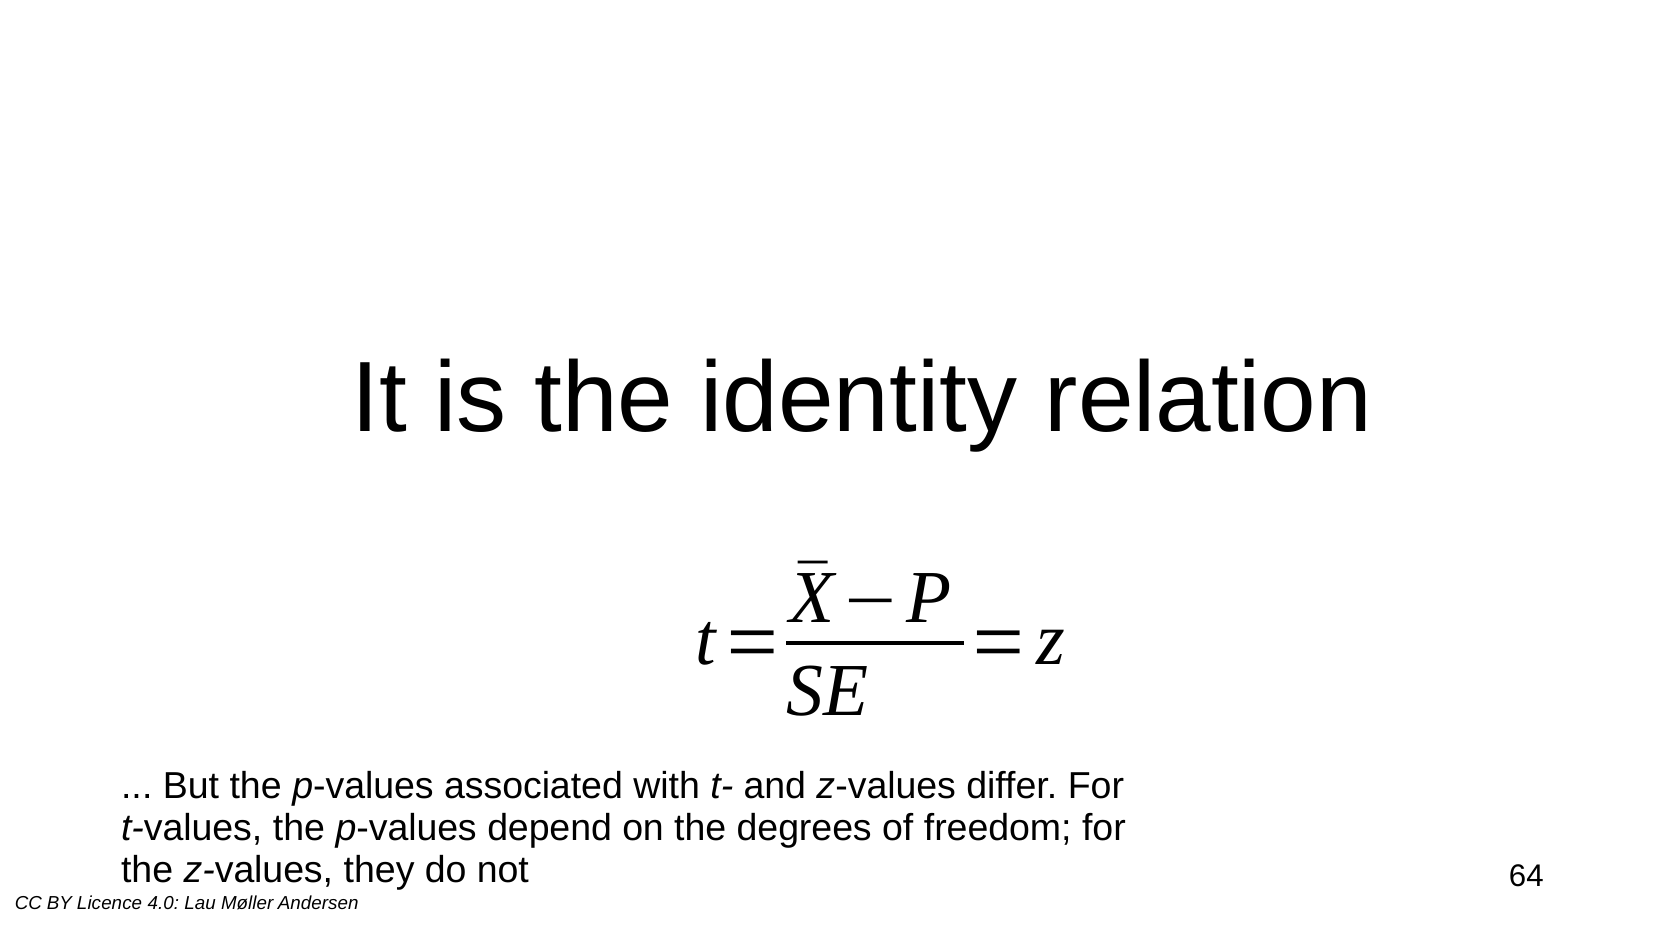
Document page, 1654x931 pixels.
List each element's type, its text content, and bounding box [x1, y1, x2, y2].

text_box <nummer> [1494, 850, 1654, 921]
chart [689, 554, 1073, 732]
text_box CC BY Licence 4.0: Lau Møller Andersen [0, 885, 387, 921]
subtitle It is the identity relation [82, 37, 1571, 757]
text_box ... But the p-values associated with t- and z-values differ. For t-values, the p-values depend on the degrees of freedom; for the z-values, they do not [106, 756, 1170, 898]
